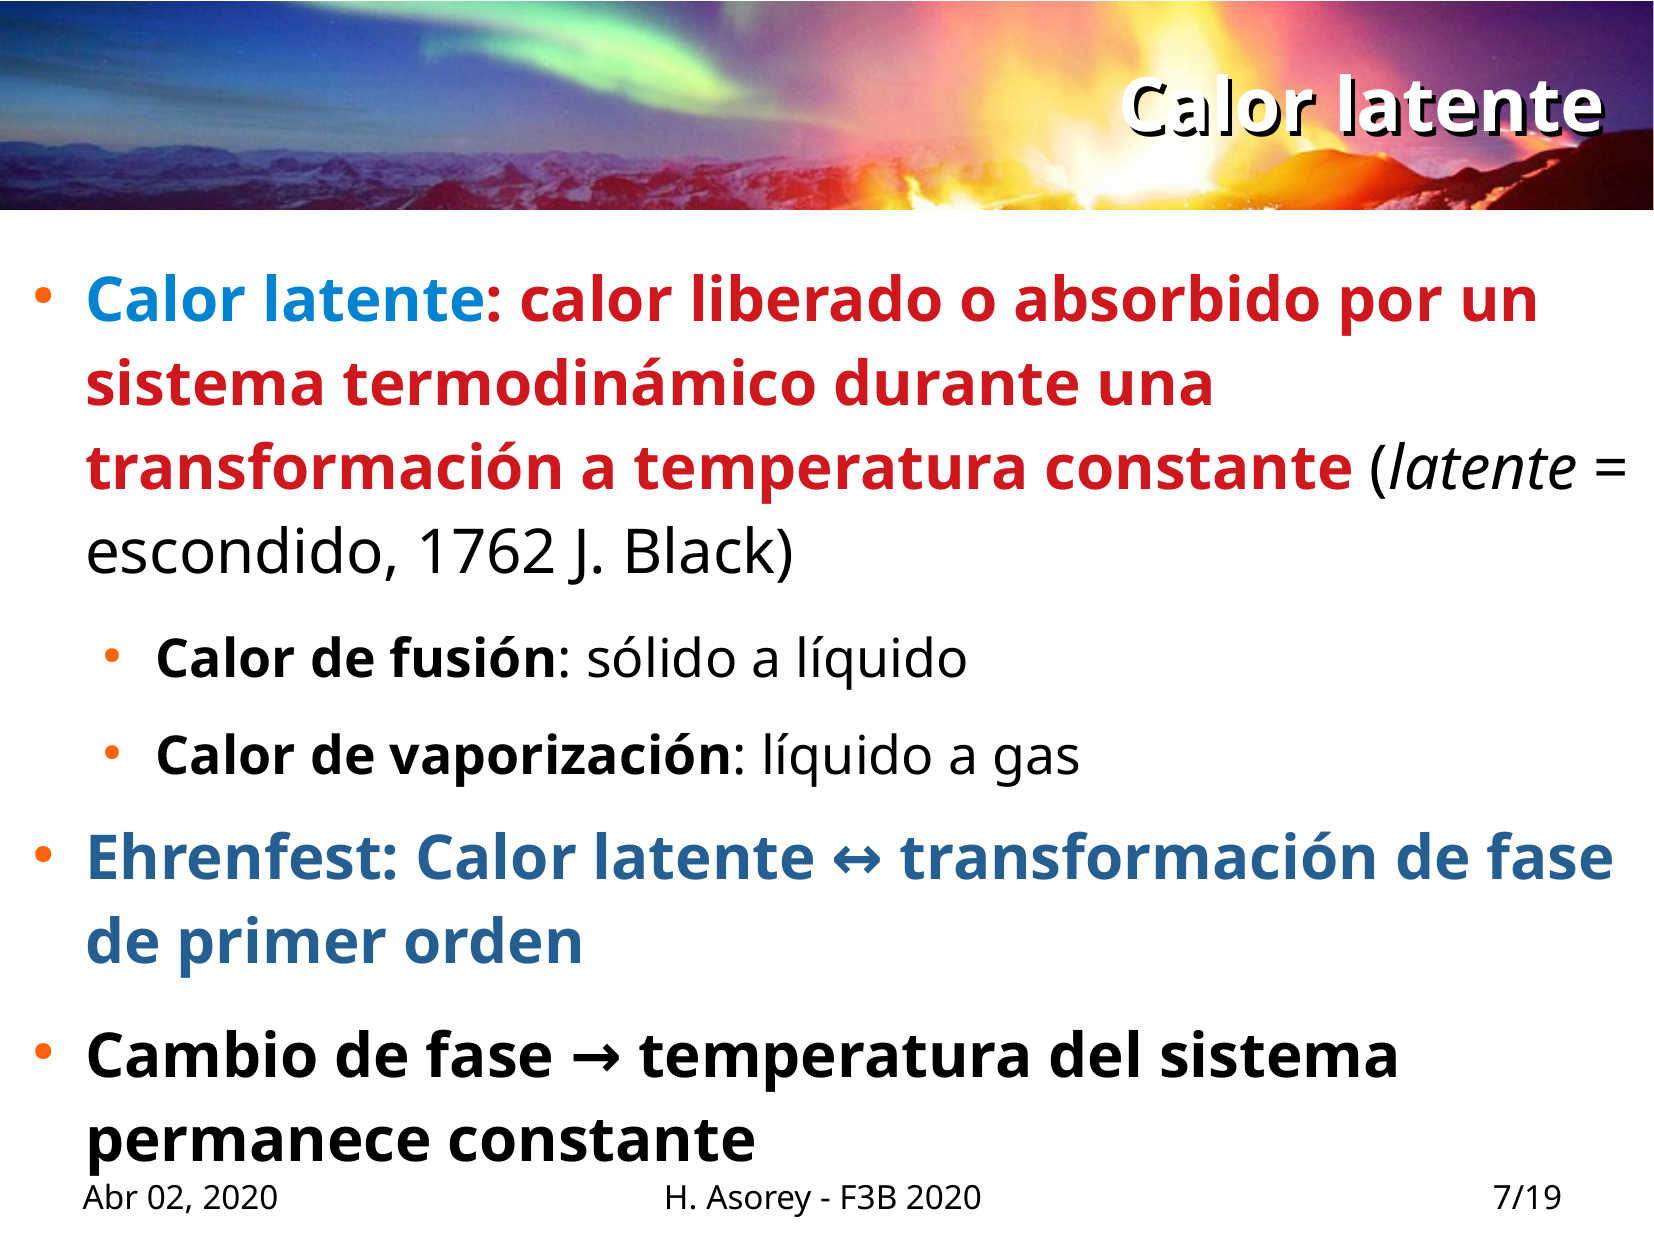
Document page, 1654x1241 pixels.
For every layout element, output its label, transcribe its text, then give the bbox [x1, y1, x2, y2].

title Calor latente [45, 15, 1606, 191]
picture [0, 1, 1654, 210]
list Calor latente: calor liberado o absorbido por un sistema termodinámico durante una transformación a temperatura constante (latente = escondido, 1762 J. Black) Calor de fusión: sólido a líquido Calor de vaporización: líquido a gas Ehrenfest: Calor latente ↔ transformación de fase de primer orden Cambio de fase → temperatura del sistema permanece constante [15, 255, 1636, 1186]
